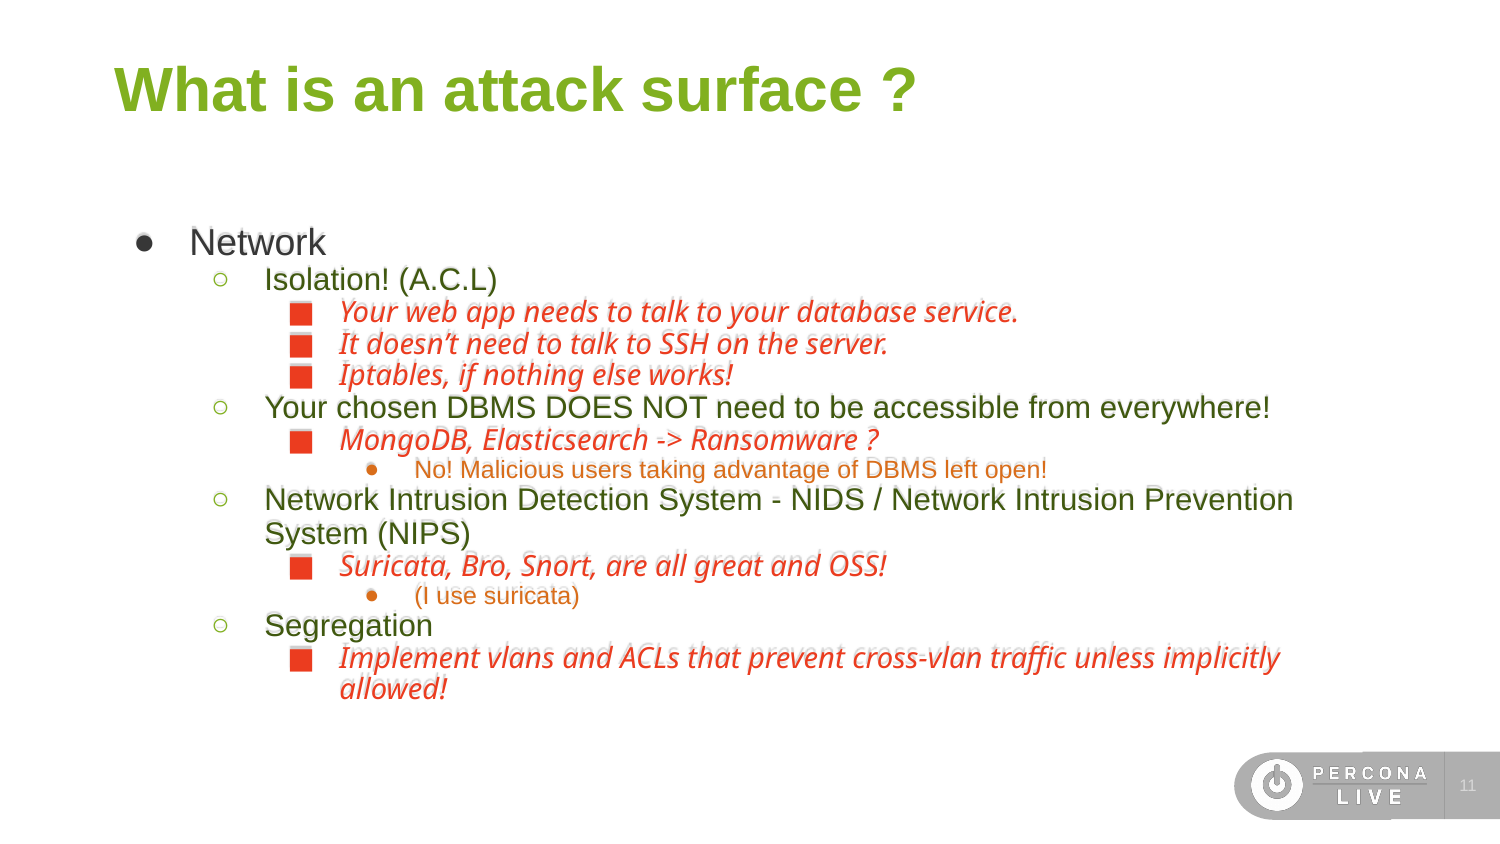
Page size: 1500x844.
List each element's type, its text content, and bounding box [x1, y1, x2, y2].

list Network Isolation! (A.C.L) Your web app needs to talk to your database service. It doesn’t need to talk to SSH on the server. Iptables, if nothing else works! Your chosen DBMS DOES NOT need to be accessible from everywhere! MongoDB, Elasticsearch -> Ransomware ? No! Malicious users taking advantage of DBMS left open! Network Intrusion Detection System - NIDS / Network Intrusion Prevention System (NIPS) Suricata, Bro, Snort, are all great and OSS! (I use suricata) Segregation Implement vlans and ACLs that prevent cross-vlan traffic unless implicitly allowed! [103, 217, 1397, 732]
title What is an attack surface ? [103, 6, 1397, 176]
picture [1251, 759, 1427, 811]
